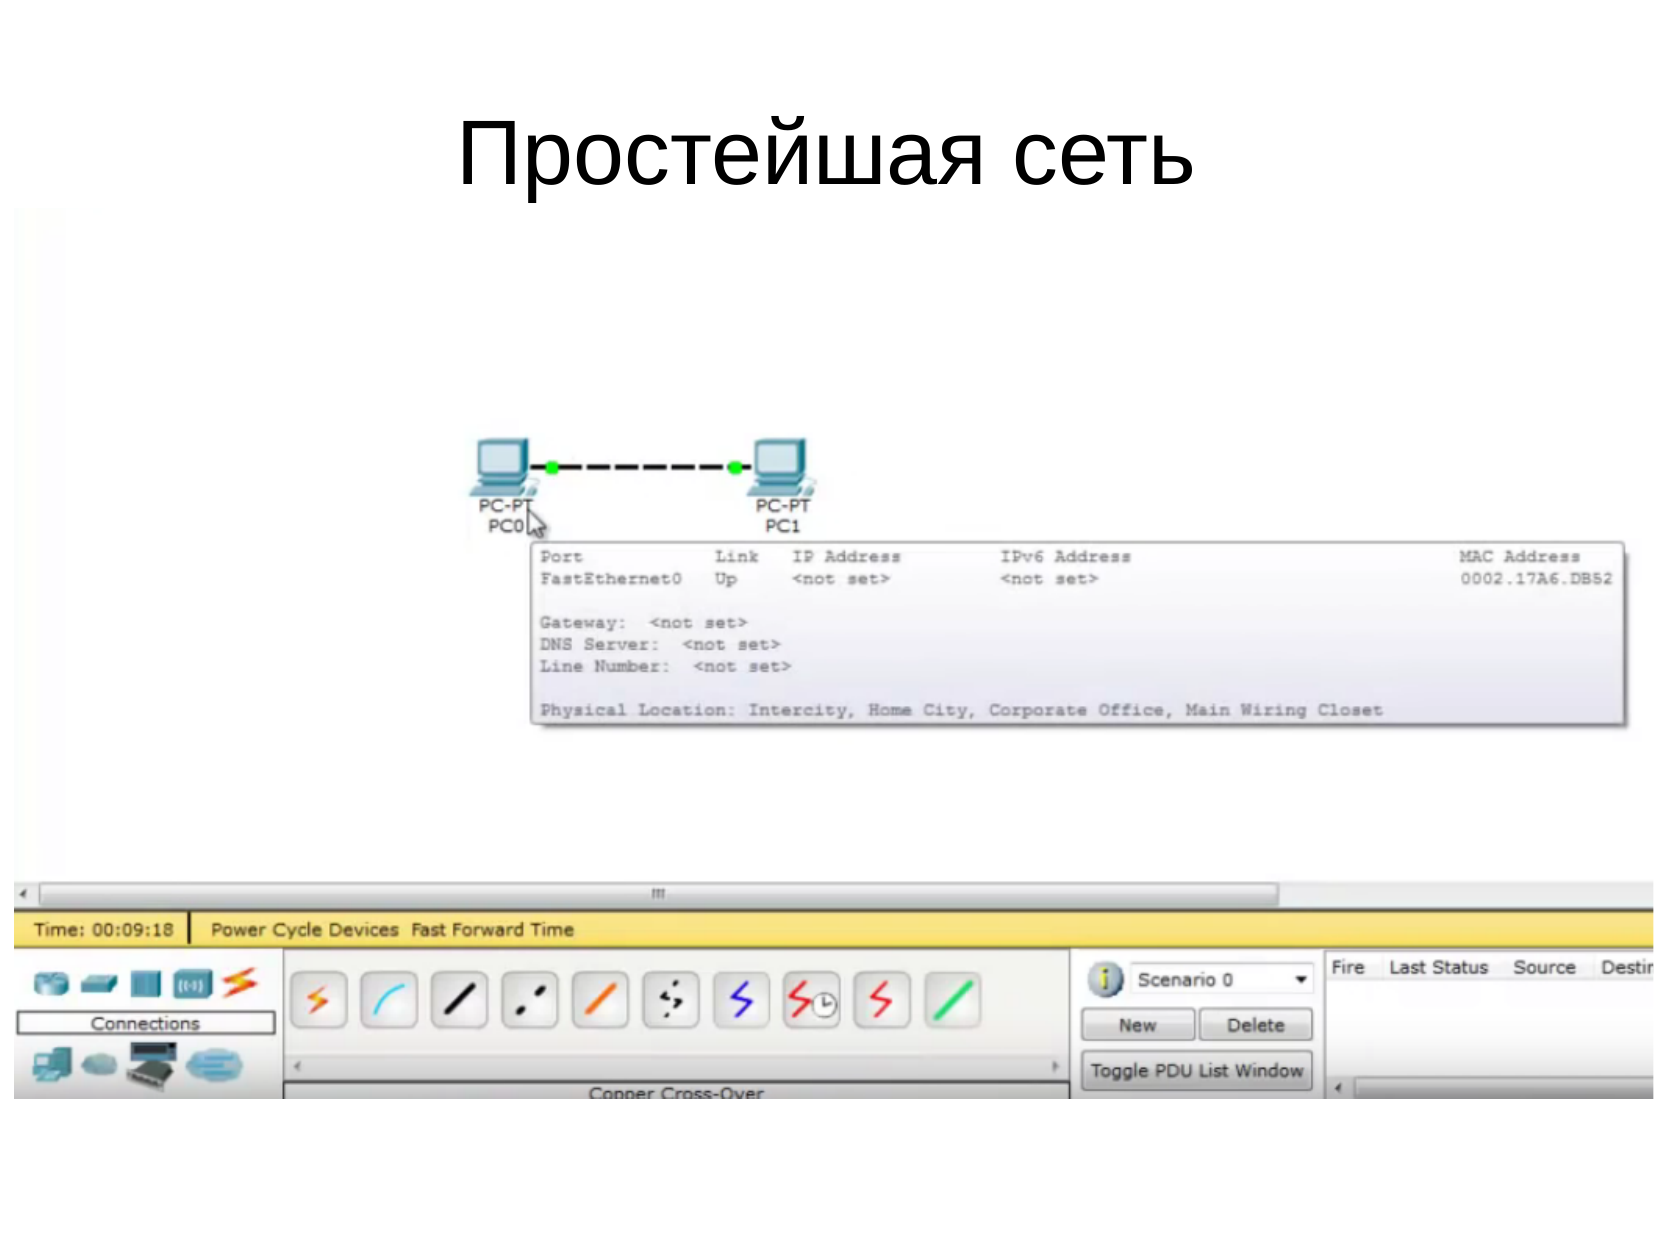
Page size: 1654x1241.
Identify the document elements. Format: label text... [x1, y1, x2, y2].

title Простейшая сеть [82, 49, 1571, 208]
picture [14, 208, 1654, 1099]
